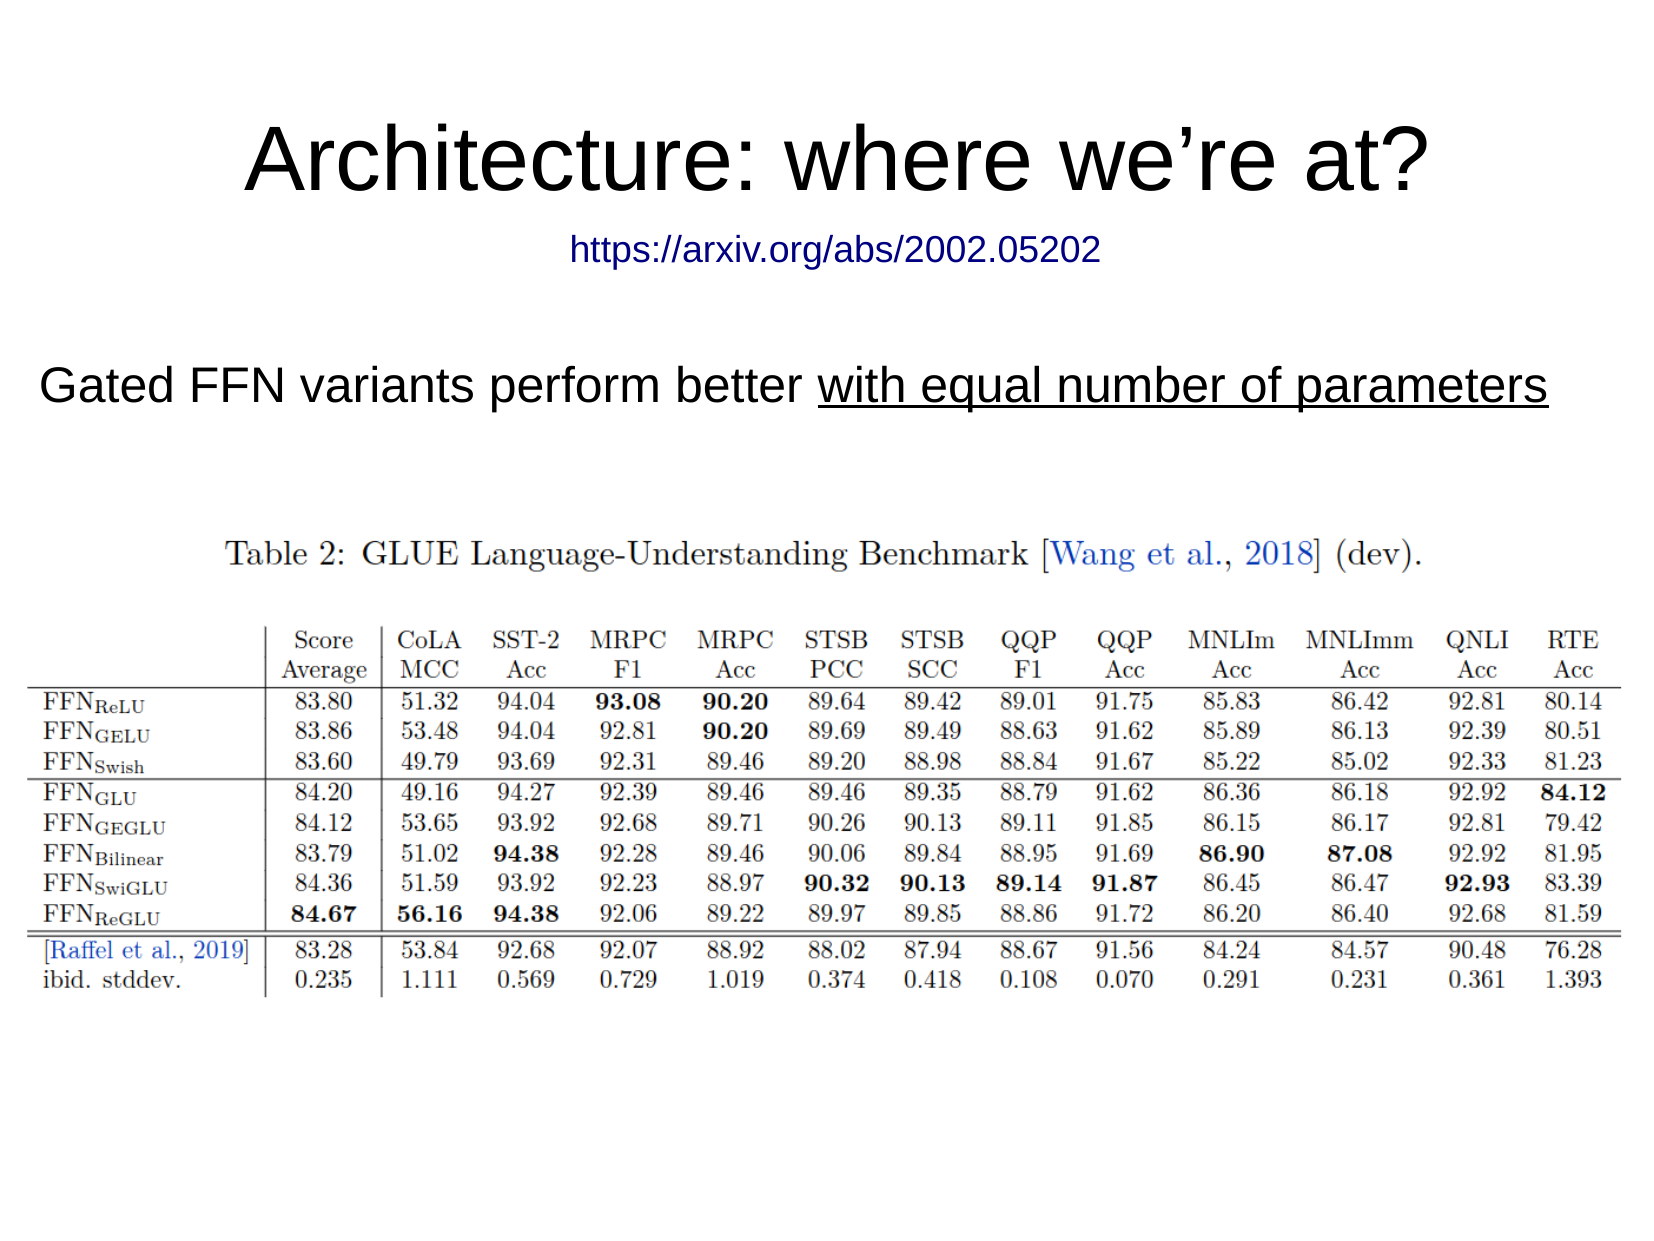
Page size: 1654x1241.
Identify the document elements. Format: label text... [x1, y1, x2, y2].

title Architecture: where we’re at? [94, 55, 1583, 263]
text_box Gated FFN variants perform better with equal number of parameters [24, 349, 1654, 588]
text_box https://arxiv.org/abs/2002.05202 [554, 220, 1117, 278]
picture [0, 521, 1653, 1015]
